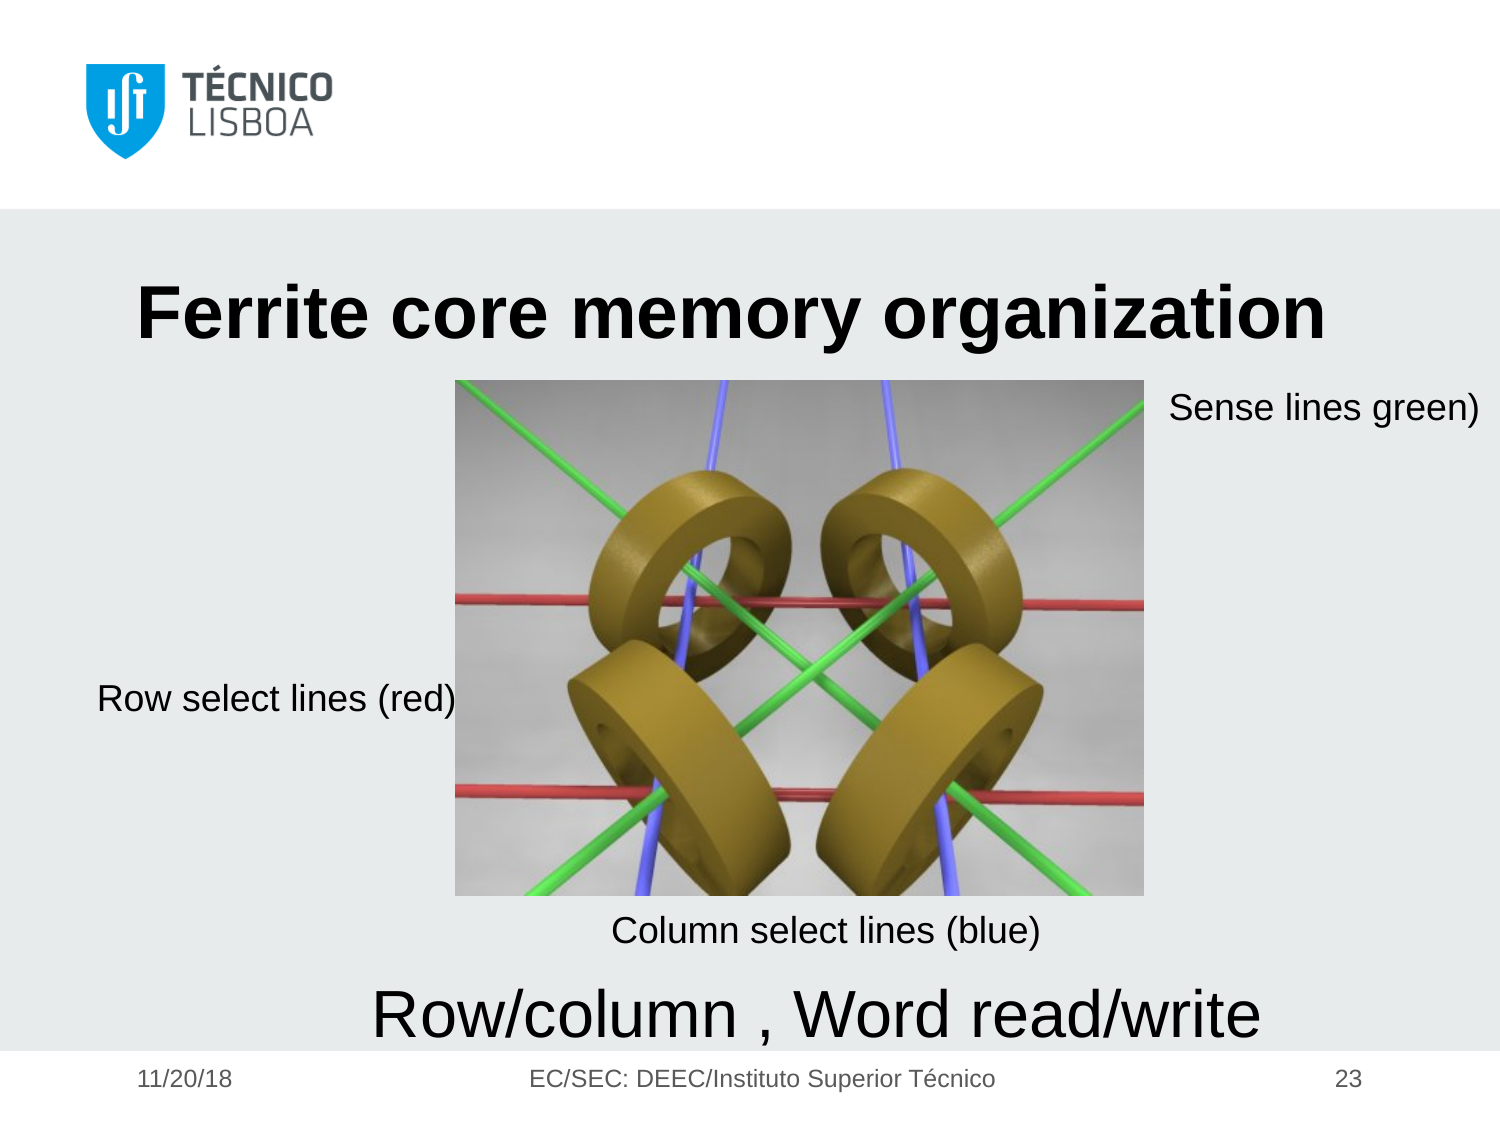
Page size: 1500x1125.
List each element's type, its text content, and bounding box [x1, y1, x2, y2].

text_box Row select lines (red) [82, 666, 482, 727]
footer EC/SEC: DEEC/Instituto Superior Técnico [512, 1052, 1021, 1103]
text_box Sense lines green) [1153, 375, 1500, 436]
text_box Column select lines (blue) [596, 899, 1067, 959]
slide_number <number> [1077, 1052, 1378, 1103]
picture [0, 0, 1500, 1125]
title Ferrite core memory organization [121, 237, 1378, 381]
list Row/column , Word read/write [356, 963, 1327, 1063]
slide_number 11/20/18 [121, 1052, 425, 1103]
